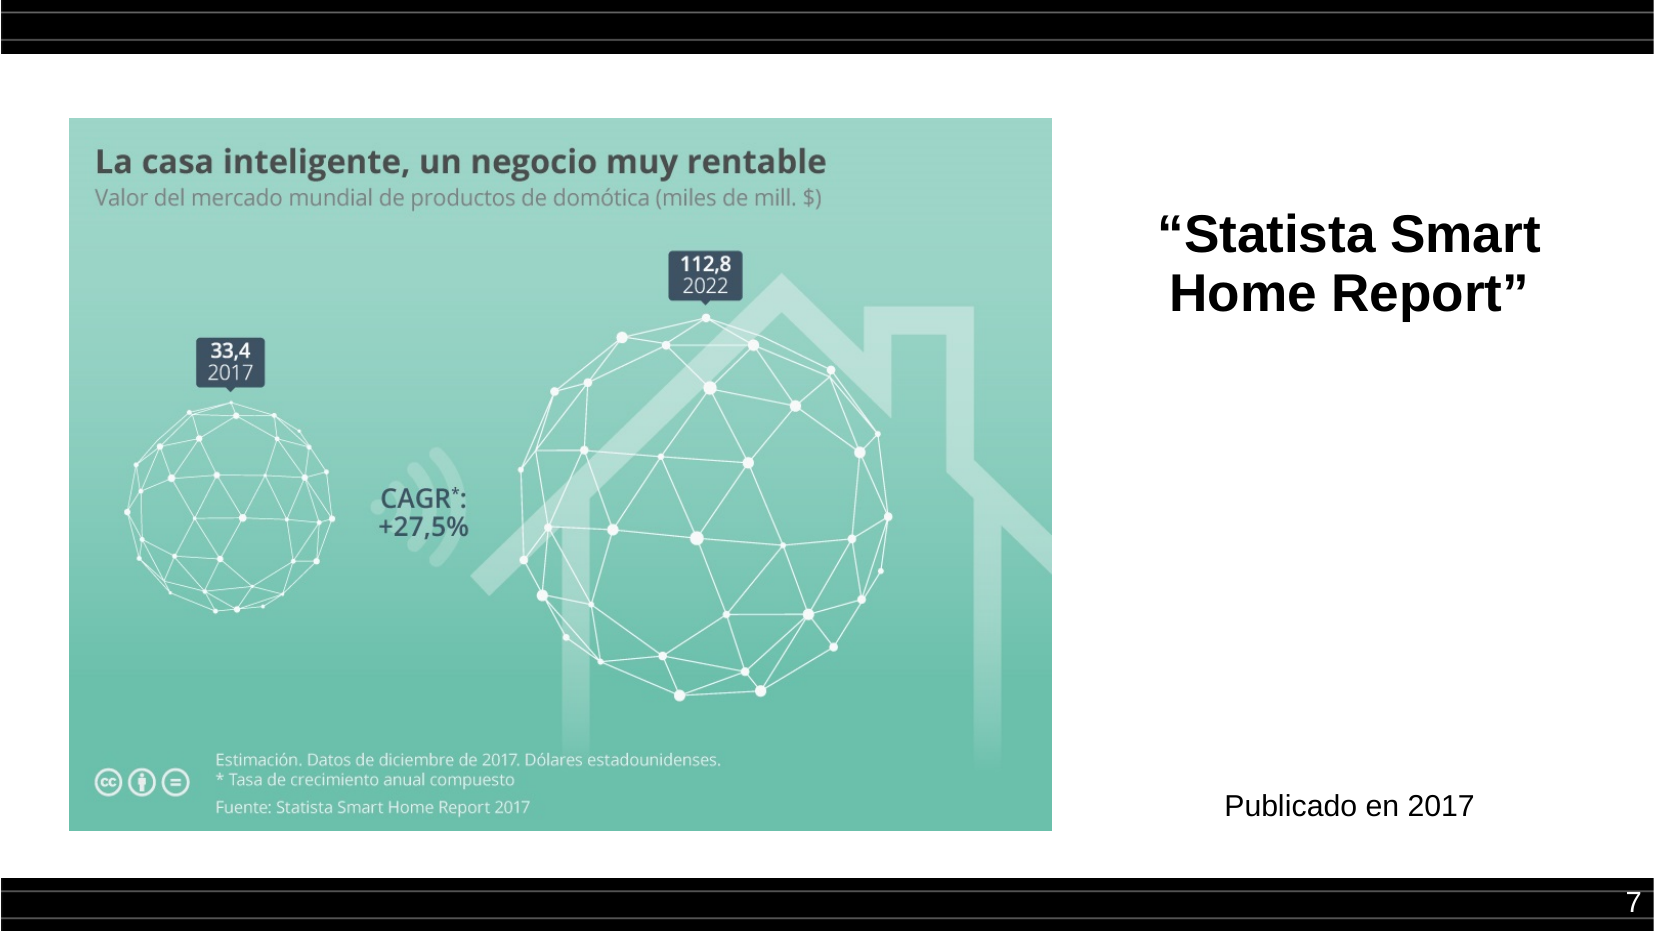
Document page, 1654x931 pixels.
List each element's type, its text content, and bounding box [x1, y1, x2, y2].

picture [1, 0, 1654, 54]
picture [1, 878, 1654, 931]
list “Statista Smart Home Report” Publicado en 2017 [1062, 118, 1572, 827]
text_box Contribuye en la disminución del gasto energético [1052, 418, 1062, 518]
picture [69, 118, 1052, 831]
